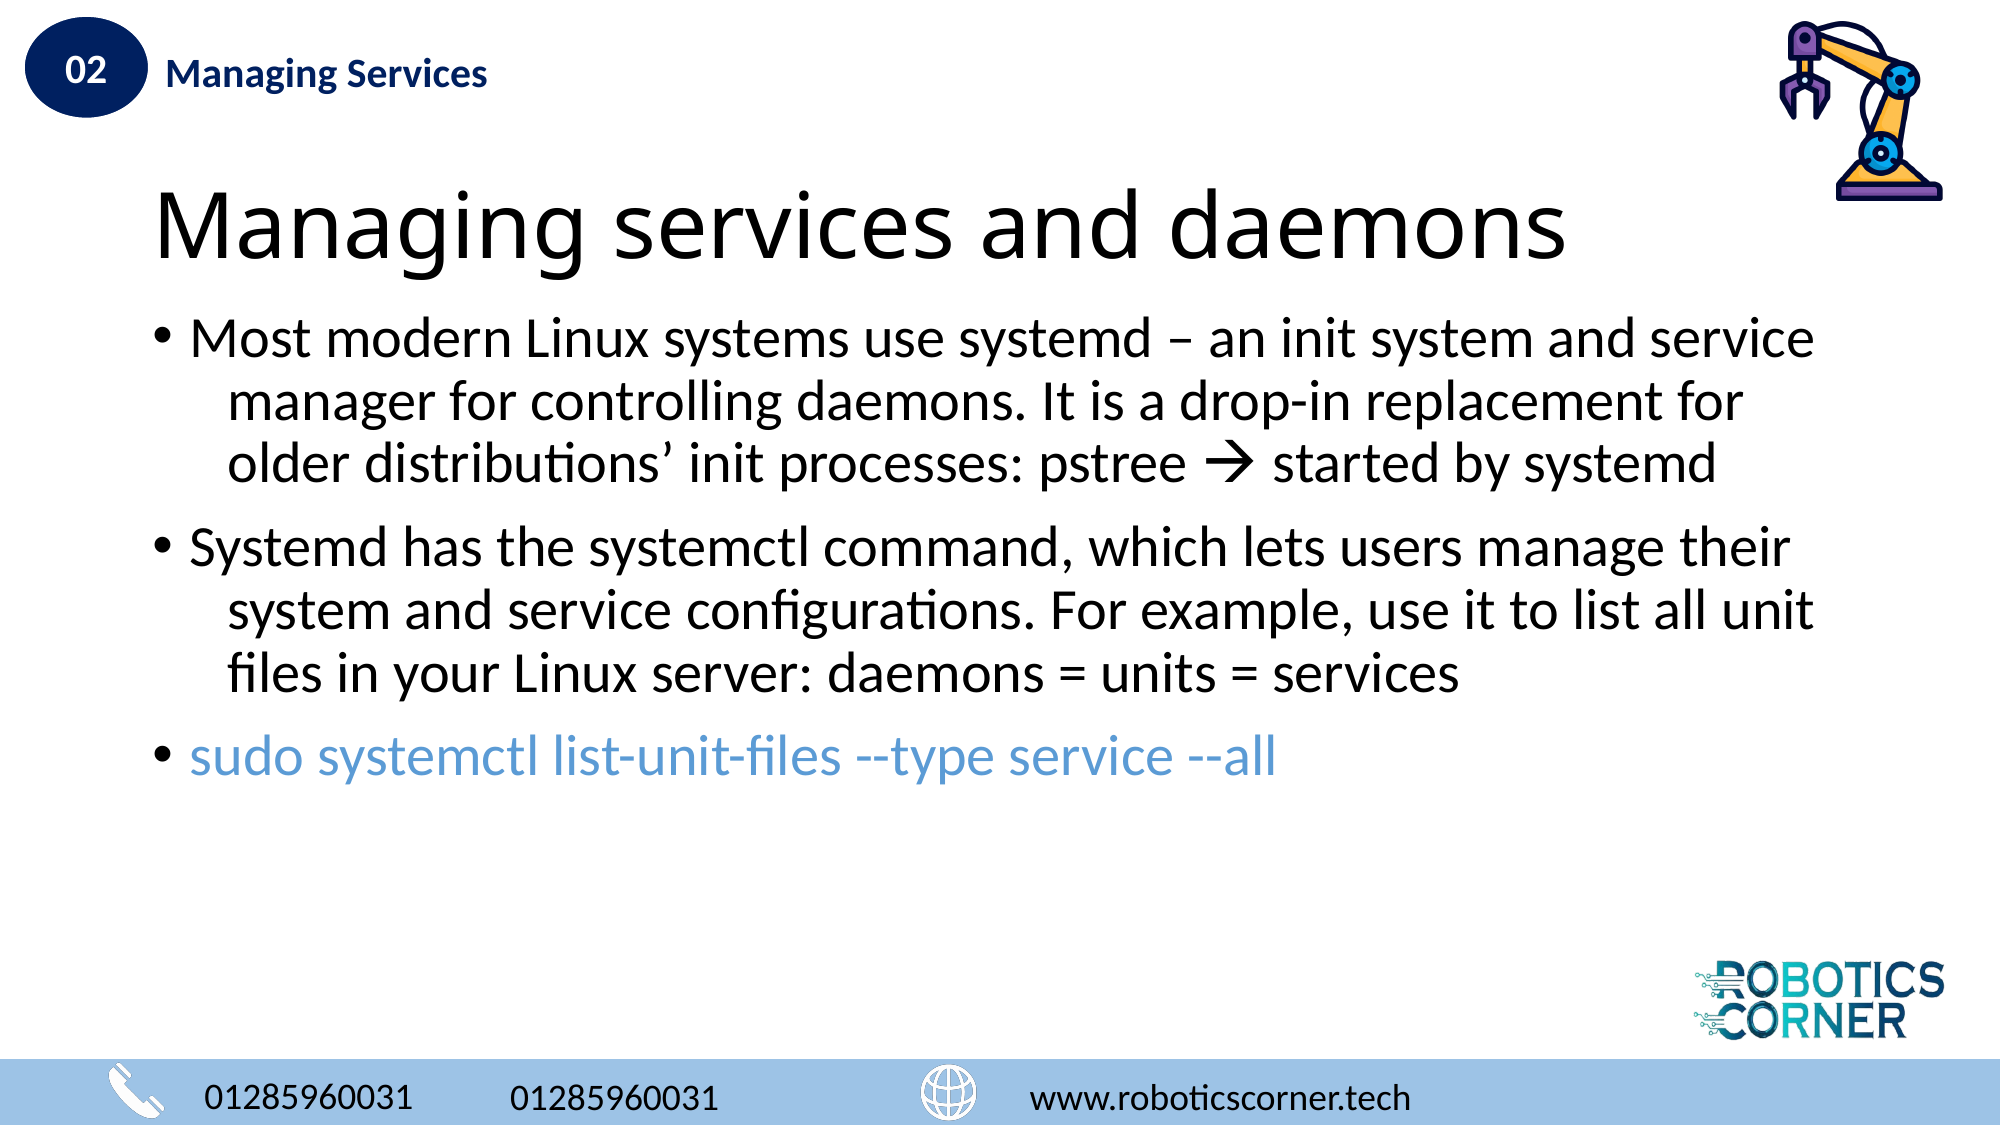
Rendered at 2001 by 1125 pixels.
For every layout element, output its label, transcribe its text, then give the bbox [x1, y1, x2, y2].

text_box 01285960031 [495, 1064, 827, 1125]
picture [1771, 21, 1951, 201]
text_box Managing Services [150, 38, 622, 154]
text_box [981, 1059, 1680, 1125]
text_box www.roboticscorner.tech [1014, 1065, 1546, 1125]
list Most modern Linux systems use systemd – an init system and service manager for controlling daemons. It is a drop-in replacement for older distributions’ init processes: pstree  started by systemd Systemd has the systemctl command, which lets users manage their system and service configurations. For example, use it to list all unit files in your Linux server: daemons = units = services sudo systemctl list-unit-files --type service --all [137, 299, 1863, 1014]
picture [915, 1059, 981, 1125]
text_box [0, 1059, 915, 1125]
title Managing services and daemons [137, 120, 1863, 299]
text_box 01285960031 [189, 1064, 495, 1125]
picture [1680, 859, 1953, 1125]
text_box [1953, 1059, 2000, 1125]
text_box 02 [22, 14, 150, 121]
picture [103, 1057, 170, 1124]
